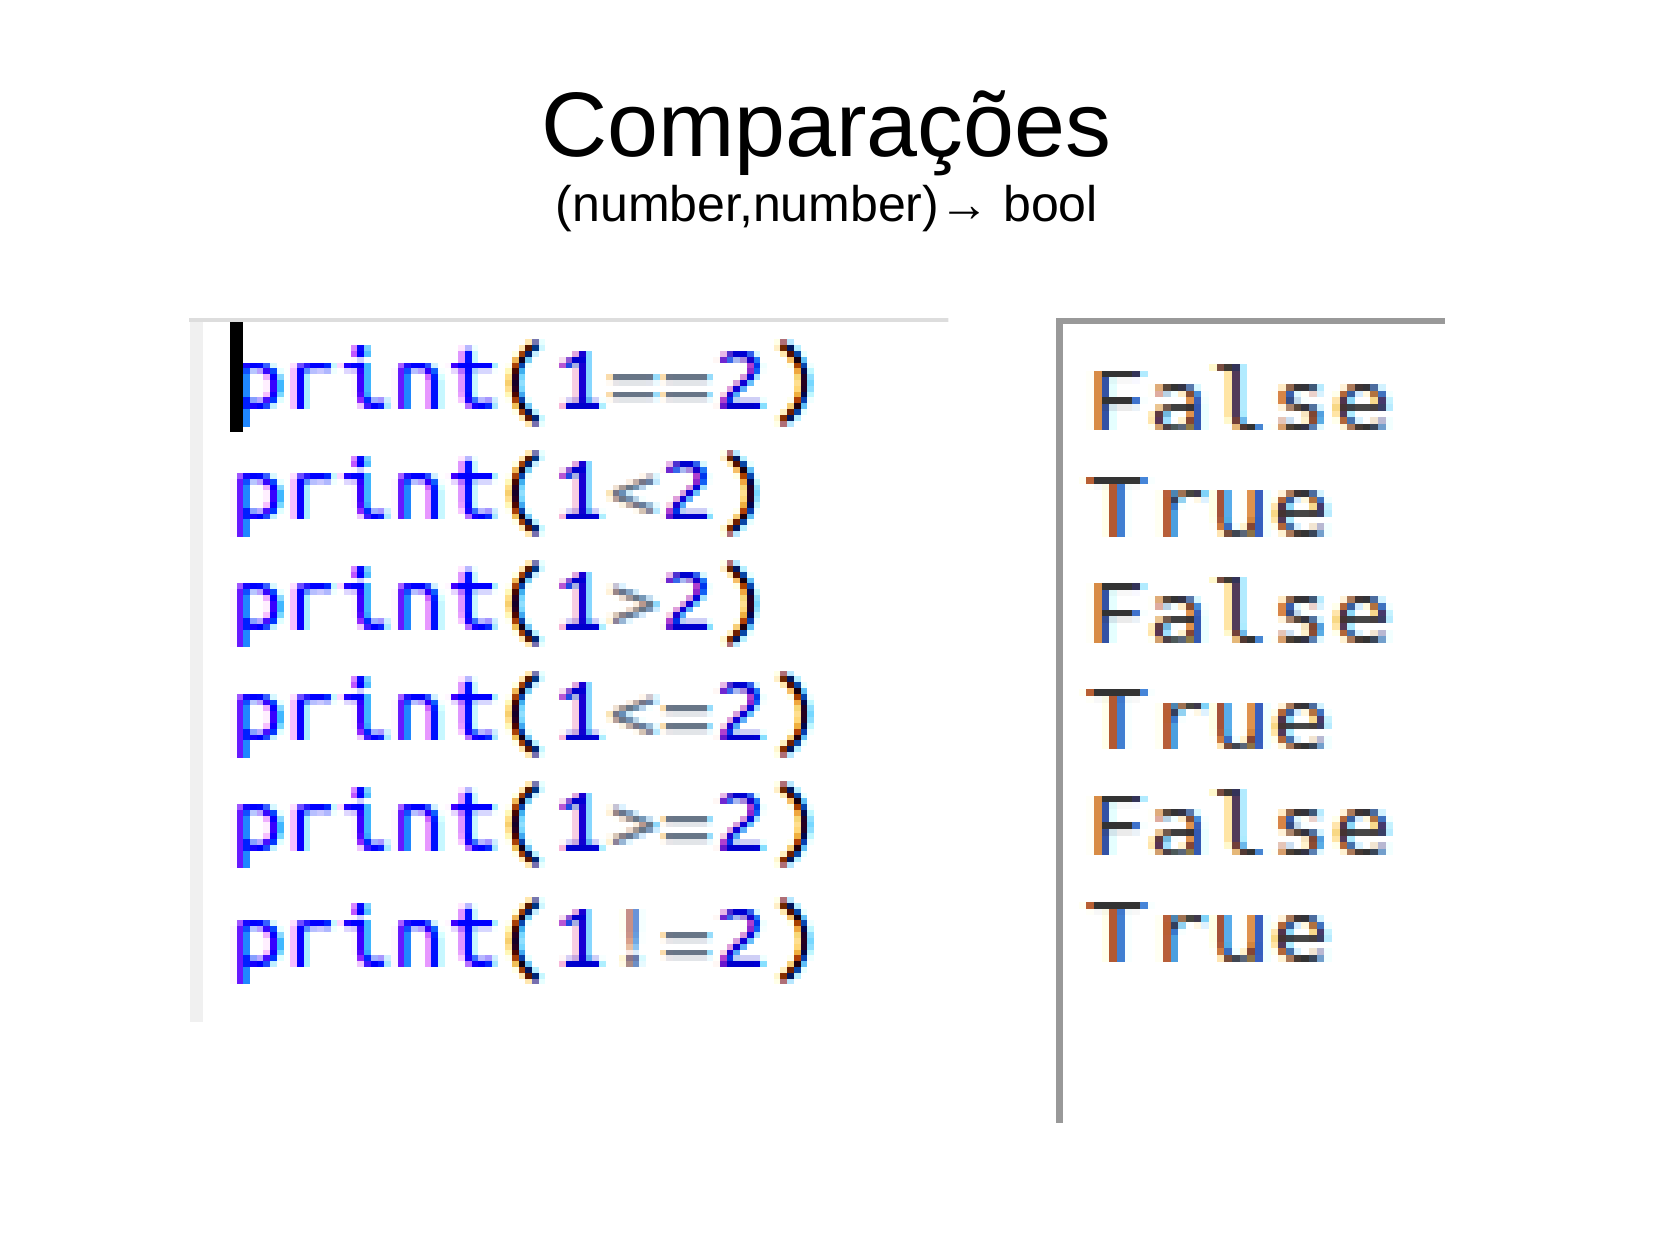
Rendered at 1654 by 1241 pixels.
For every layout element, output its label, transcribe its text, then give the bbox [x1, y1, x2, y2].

title Comparações (number,number)→ bool [82, 49, 1571, 257]
picture [189, 318, 1445, 1123]
